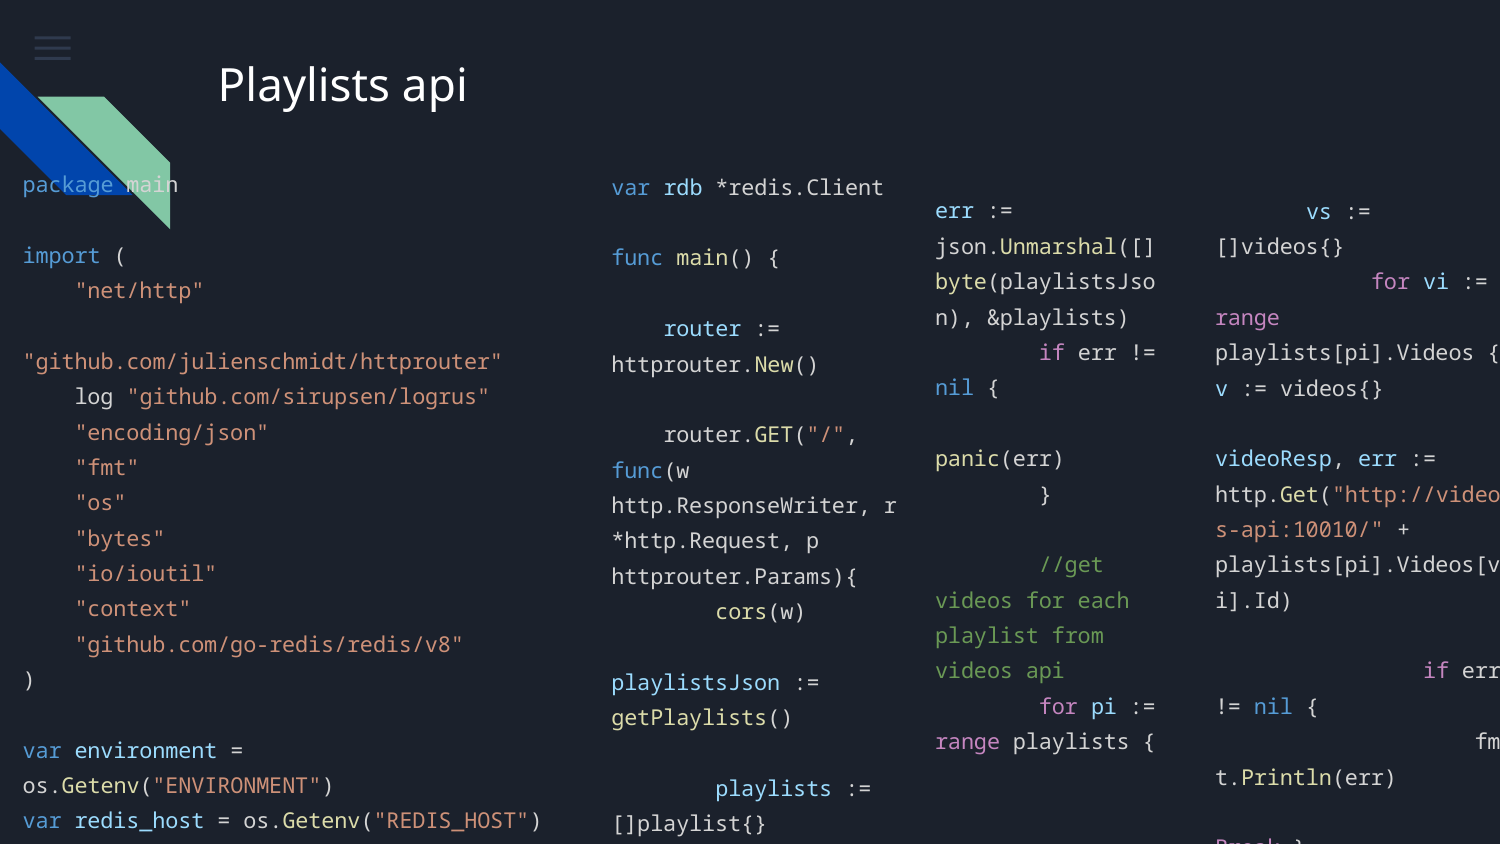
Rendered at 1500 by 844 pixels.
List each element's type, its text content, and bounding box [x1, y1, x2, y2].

text_box var rdb *redis.Client func main() { router := httprouter.New() router.GET("/", func(w http.ResponseWriter, r *http.Request, p httprouter.Params){ cors(w) playlistsJson := getPlaylists() playlists := []playlist{} [596, 149, 937, 844]
text_box Playlists api [202, 40, 1244, 126]
text_box package main import ( "net/http" "github.com/julienschmidt/httprouter" log "github.com/sirupsen/logrus" "encoding/json" "fmt" "os" "bytes" "io/ioutil" "context" "github.com/go-redis/redis/v8" ) var environment = os.Getenv("ENVIRONMENT") var redis_host = os.Getenv("REDIS_HOST") var redis_port = os.Getenv("REDIS_PORT") var ctx = context.Background() [7, 146, 570, 844]
text_box err := json.Unmarshal([]byte(playlistsJson), &playlists) if err != nil { panic(err) } //get videos for each playlist from videos api for pi := range playlists { [920, 173, 1179, 840]
title vs := []videos{} for vi := range playlists[pi].Videos { v := videos{} videoResp, err := http.Get("http://videos-api:10010/" + playlists[pi].Videos[vi].Id) if err != nil { fmt.Println(err) Break } [1200, 173, 1500, 844]
